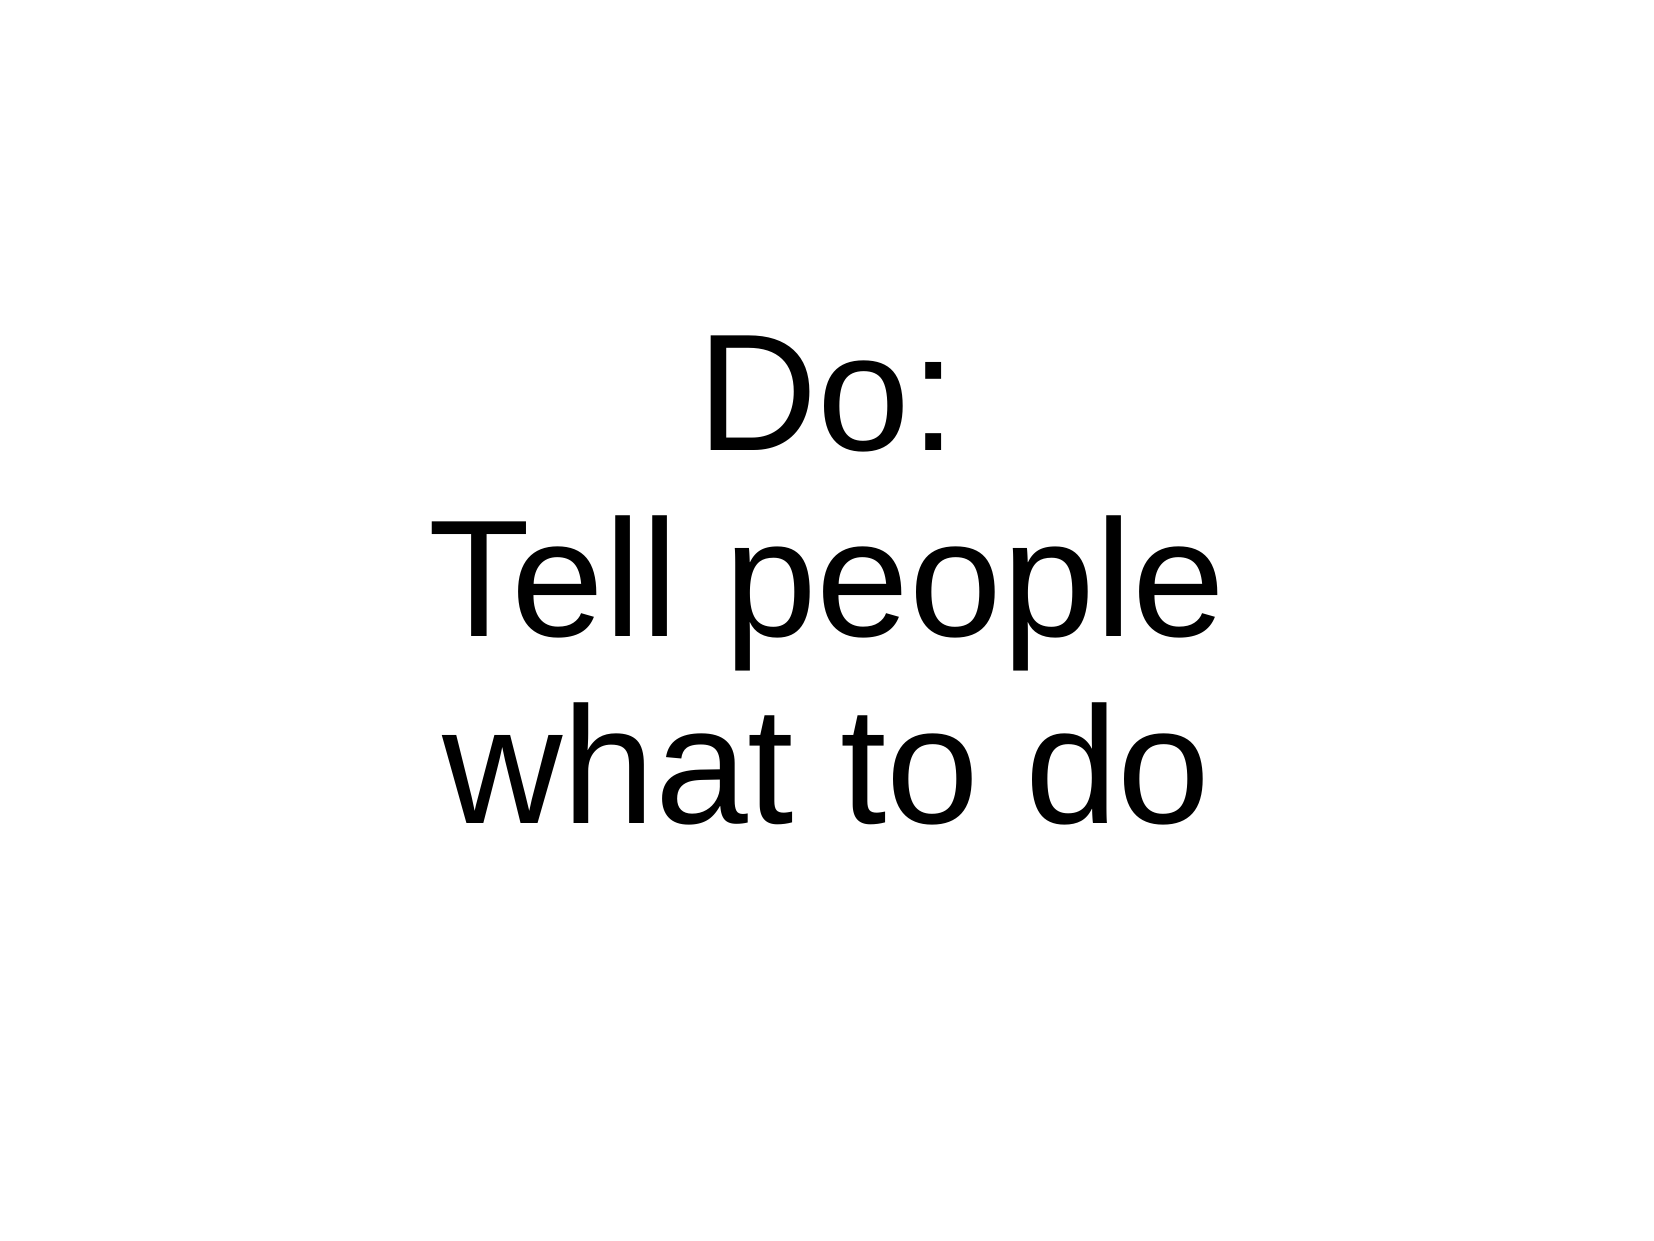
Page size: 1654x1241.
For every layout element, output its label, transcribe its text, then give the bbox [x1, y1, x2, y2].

subtitle Do: Tell people what to do [82, 49, 1571, 1109]
